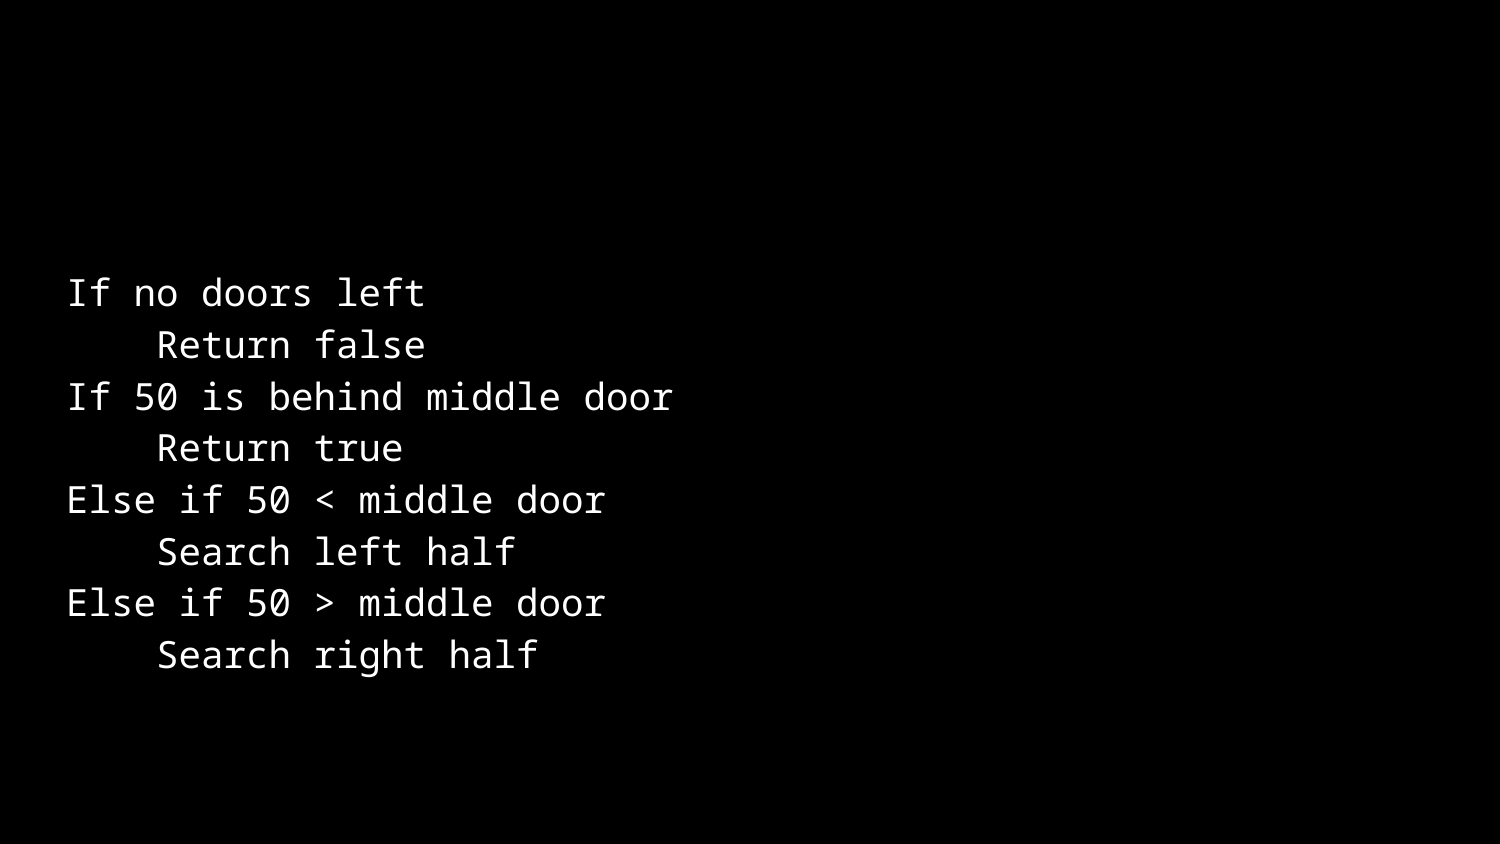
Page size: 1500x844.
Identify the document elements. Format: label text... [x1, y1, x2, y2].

list If no doors left Return false If 50 is behind middle door Return true Else if 50 < middle door Search left half Else if 50 > middle door Search right half [51, 189, 1449, 750]
